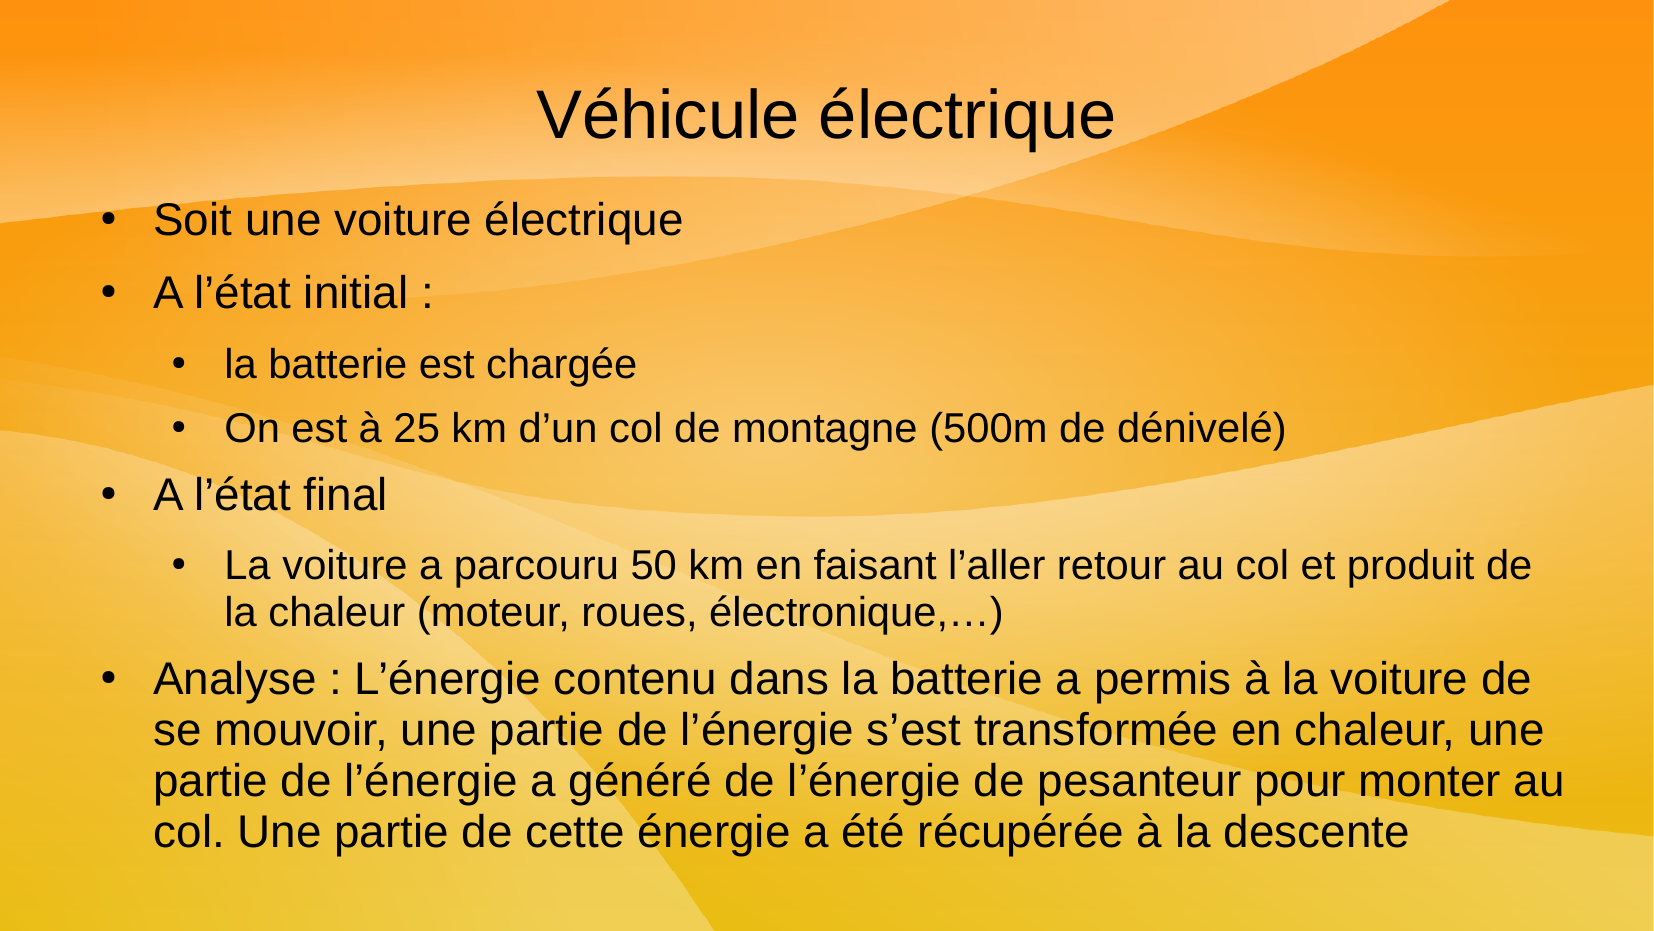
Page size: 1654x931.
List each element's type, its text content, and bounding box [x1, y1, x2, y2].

picture [0, 0, 1654, 931]
title Véhicule électrique [82, 37, 1571, 193]
list Soit une voiture électrique A l’état initial : la batterie est chargée On est à 25 km d’un col de montagne (500m de dénivelé) A l’état final La voiture a parcouru 50 km en faisant l’aller retour au col et produit de la chaleur (moteur, roues, électronique,…) Analyse : L’énergie contenu dans la batterie a permis à la voiture de se mouvoir, une partie de l’énergie s’est transformée en chaleur, une partie de l’énergie a généré de l’énergie de pesanteur pour monter au col. Une partie de cette énergie a été récupérée à la descente [82, 193, 1571, 922]
